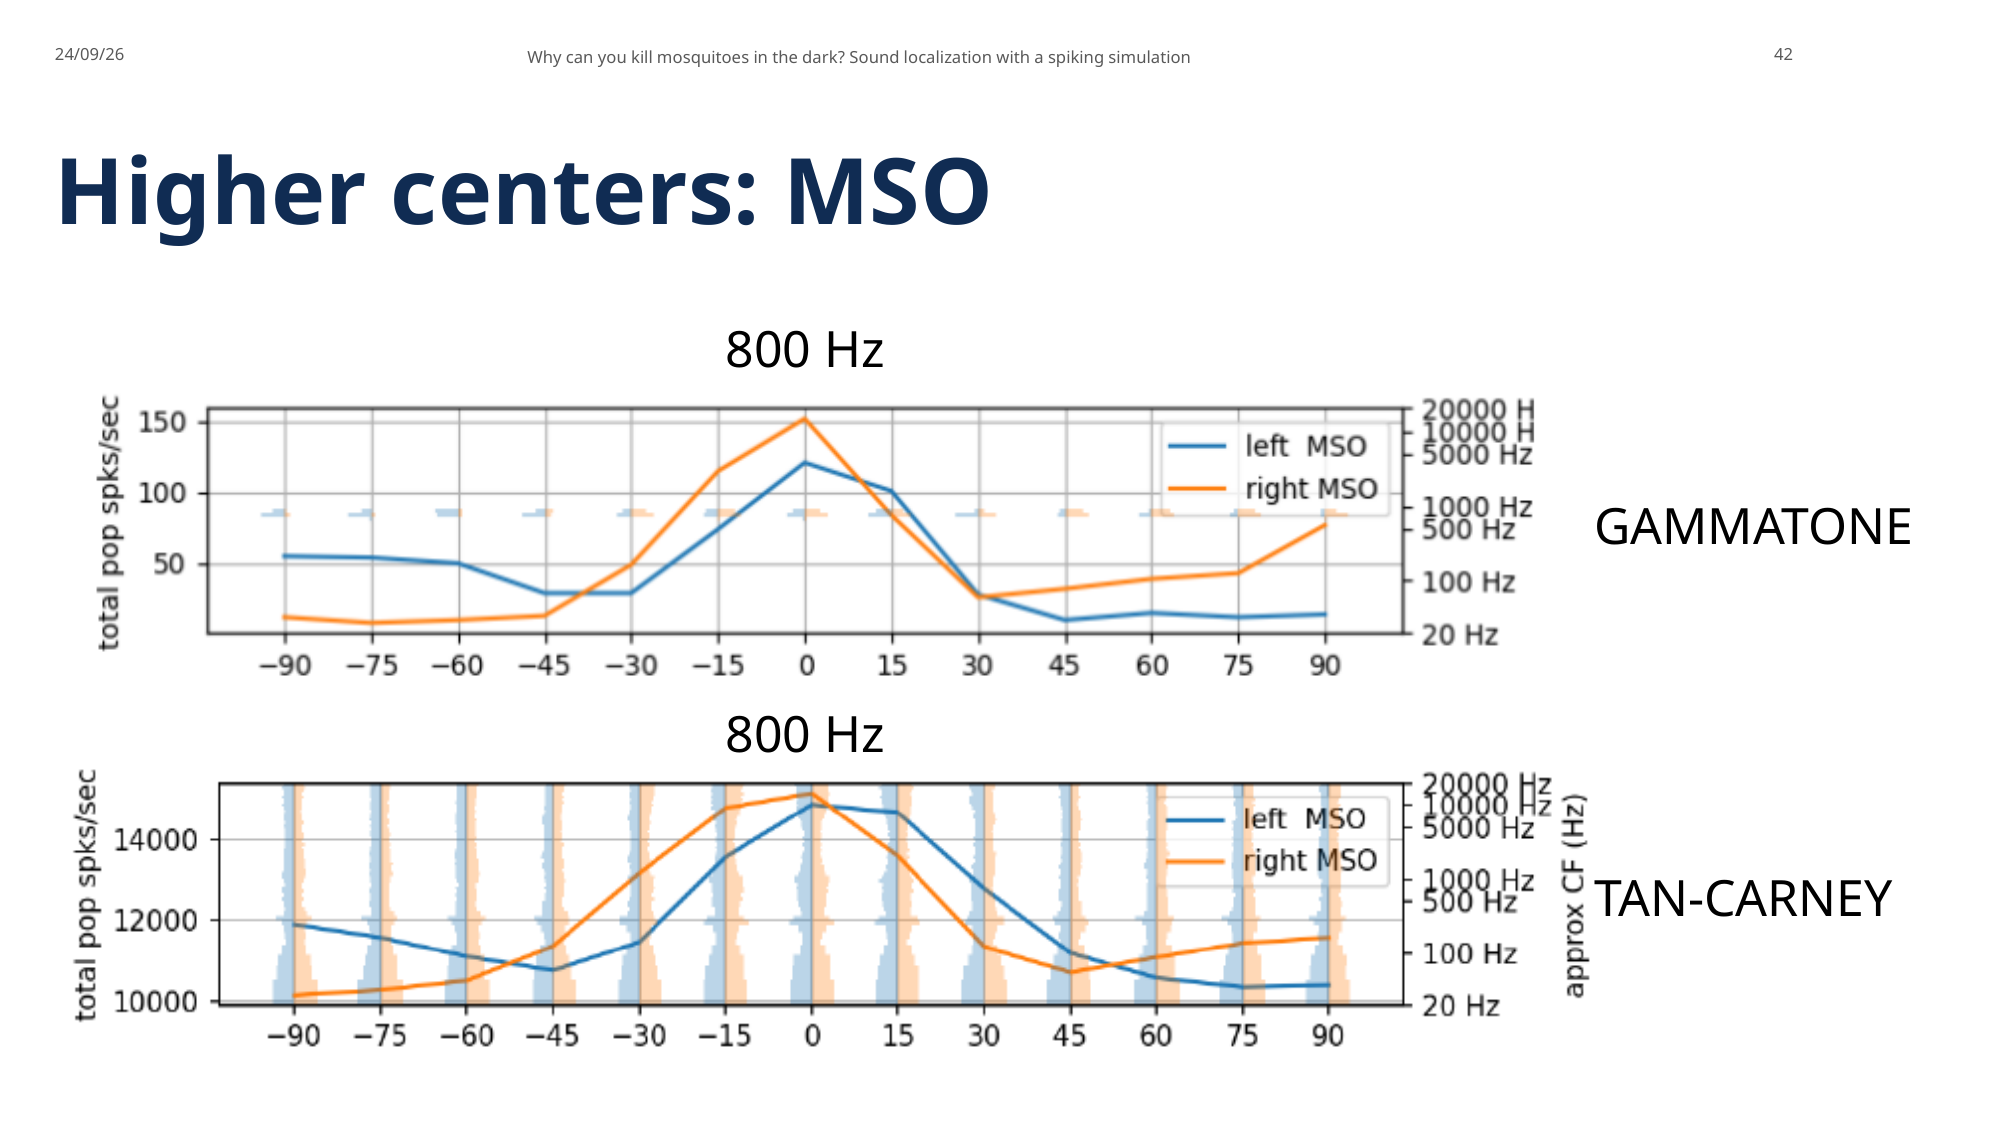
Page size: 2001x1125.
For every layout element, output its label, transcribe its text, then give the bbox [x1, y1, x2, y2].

text_box 800 Hz [610, 310, 1000, 386]
text_box TAN-CARNEY [1579, 858, 1969, 935]
picture [65, 757, 1597, 1071]
picture [51, 384, 1535, 696]
text_box 800 Hz [610, 694, 1000, 771]
title Higher centers: MSO [54, 133, 1946, 272]
slide_number [1774, 6, 1946, 67]
slide_number [54, 6, 446, 67]
footer Why can you kill mosquitoes in the dark? Sound localization with a spiking simulation [527, 6, 1203, 67]
text_box GAMMATONE [1579, 486, 1969, 563]
